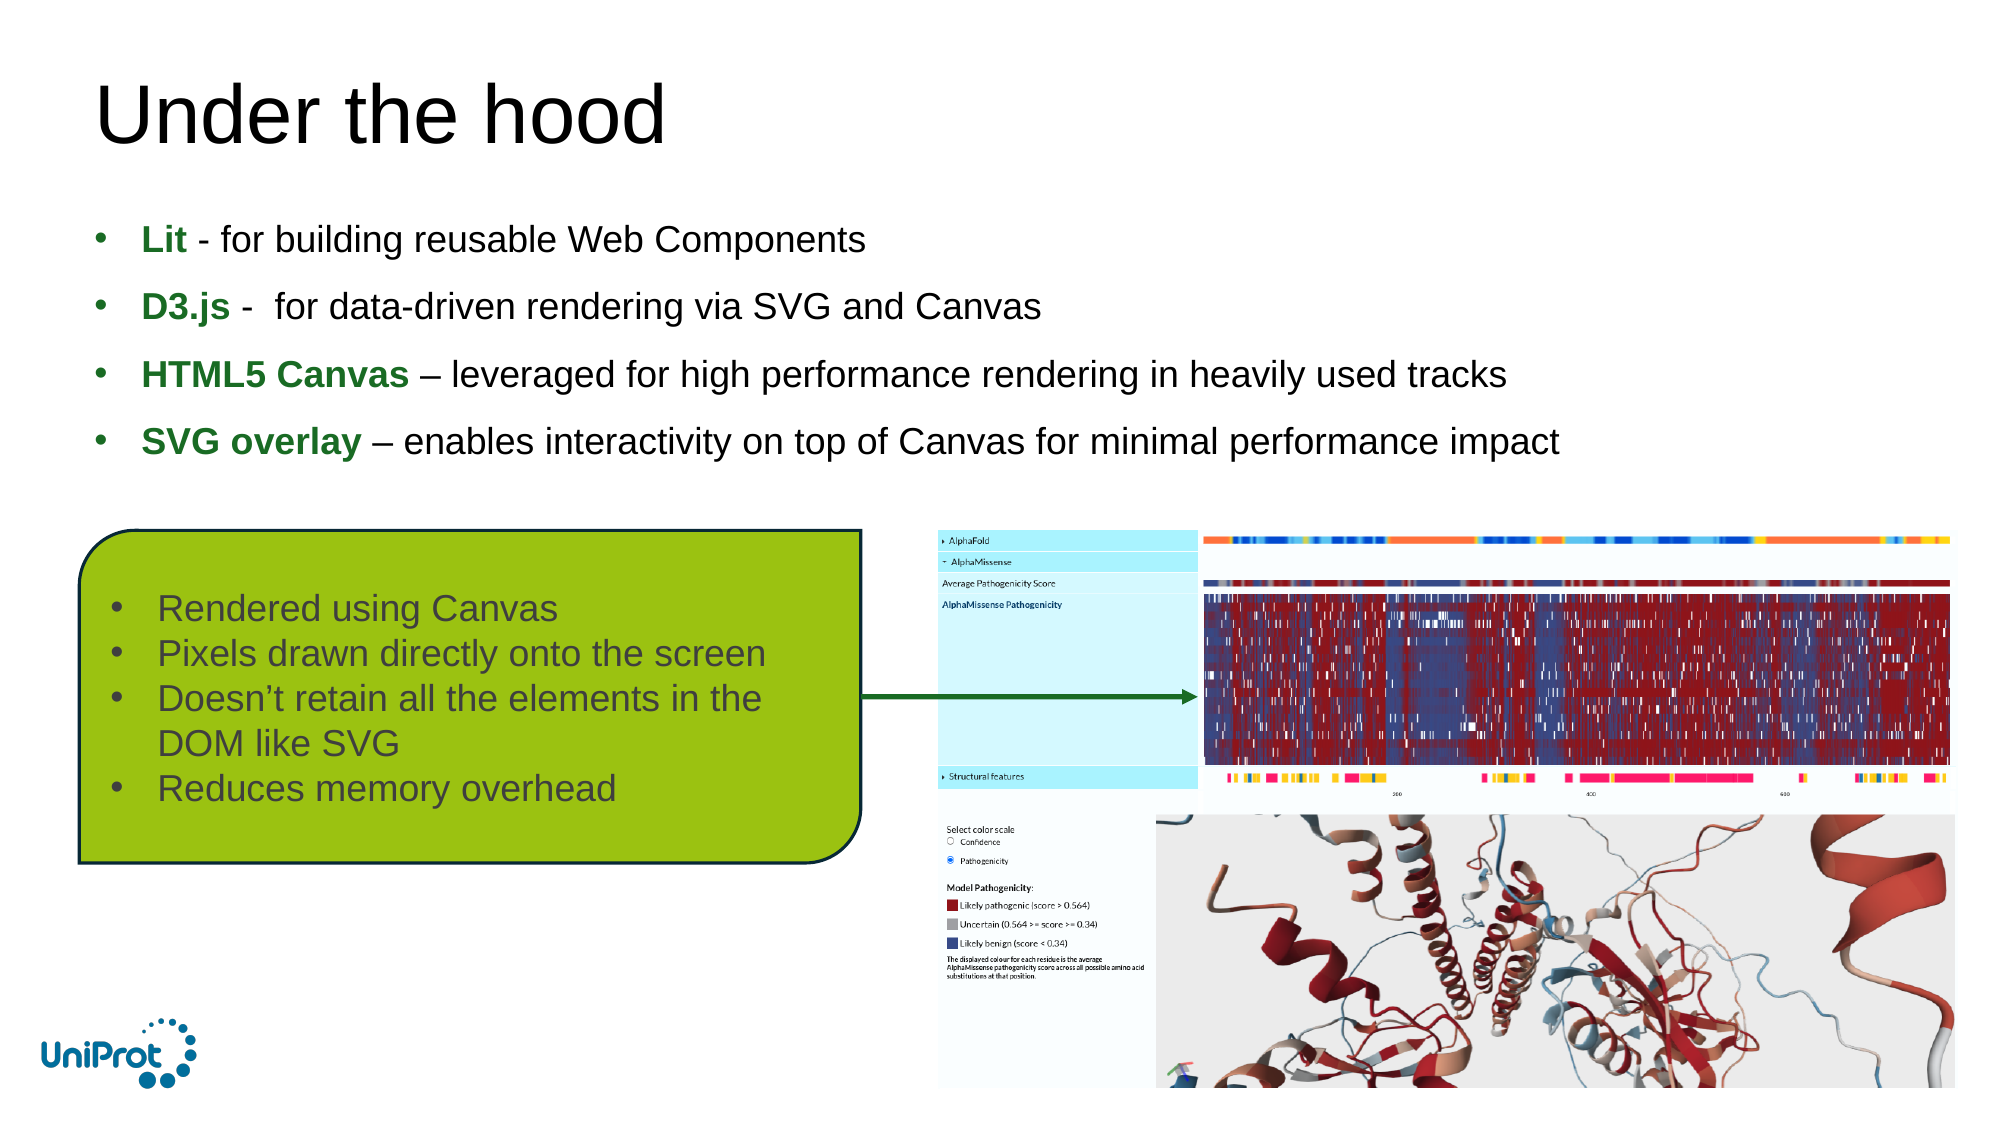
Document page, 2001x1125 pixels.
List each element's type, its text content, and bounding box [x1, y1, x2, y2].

picture [26, 1005, 212, 1103]
text_box Under the hood [79, 64, 709, 184]
text_box Rendered using Canvas Pixels drawn directly onto the screen Doesn’t retain all the elements in the DOM like SVG Reduces memory overhead [79, 530, 861, 863]
picture [938, 530, 1958, 1089]
text_box Lit - for building reusable Web Components D3.js - for data-driven rendering via SVG and Canvas HTML5 Canvas – leveraged for high performance rendering in heavily used tracks SVG overlay – enables interactivity on top of Canvas for minimal performance impact [79, 184, 1942, 470]
